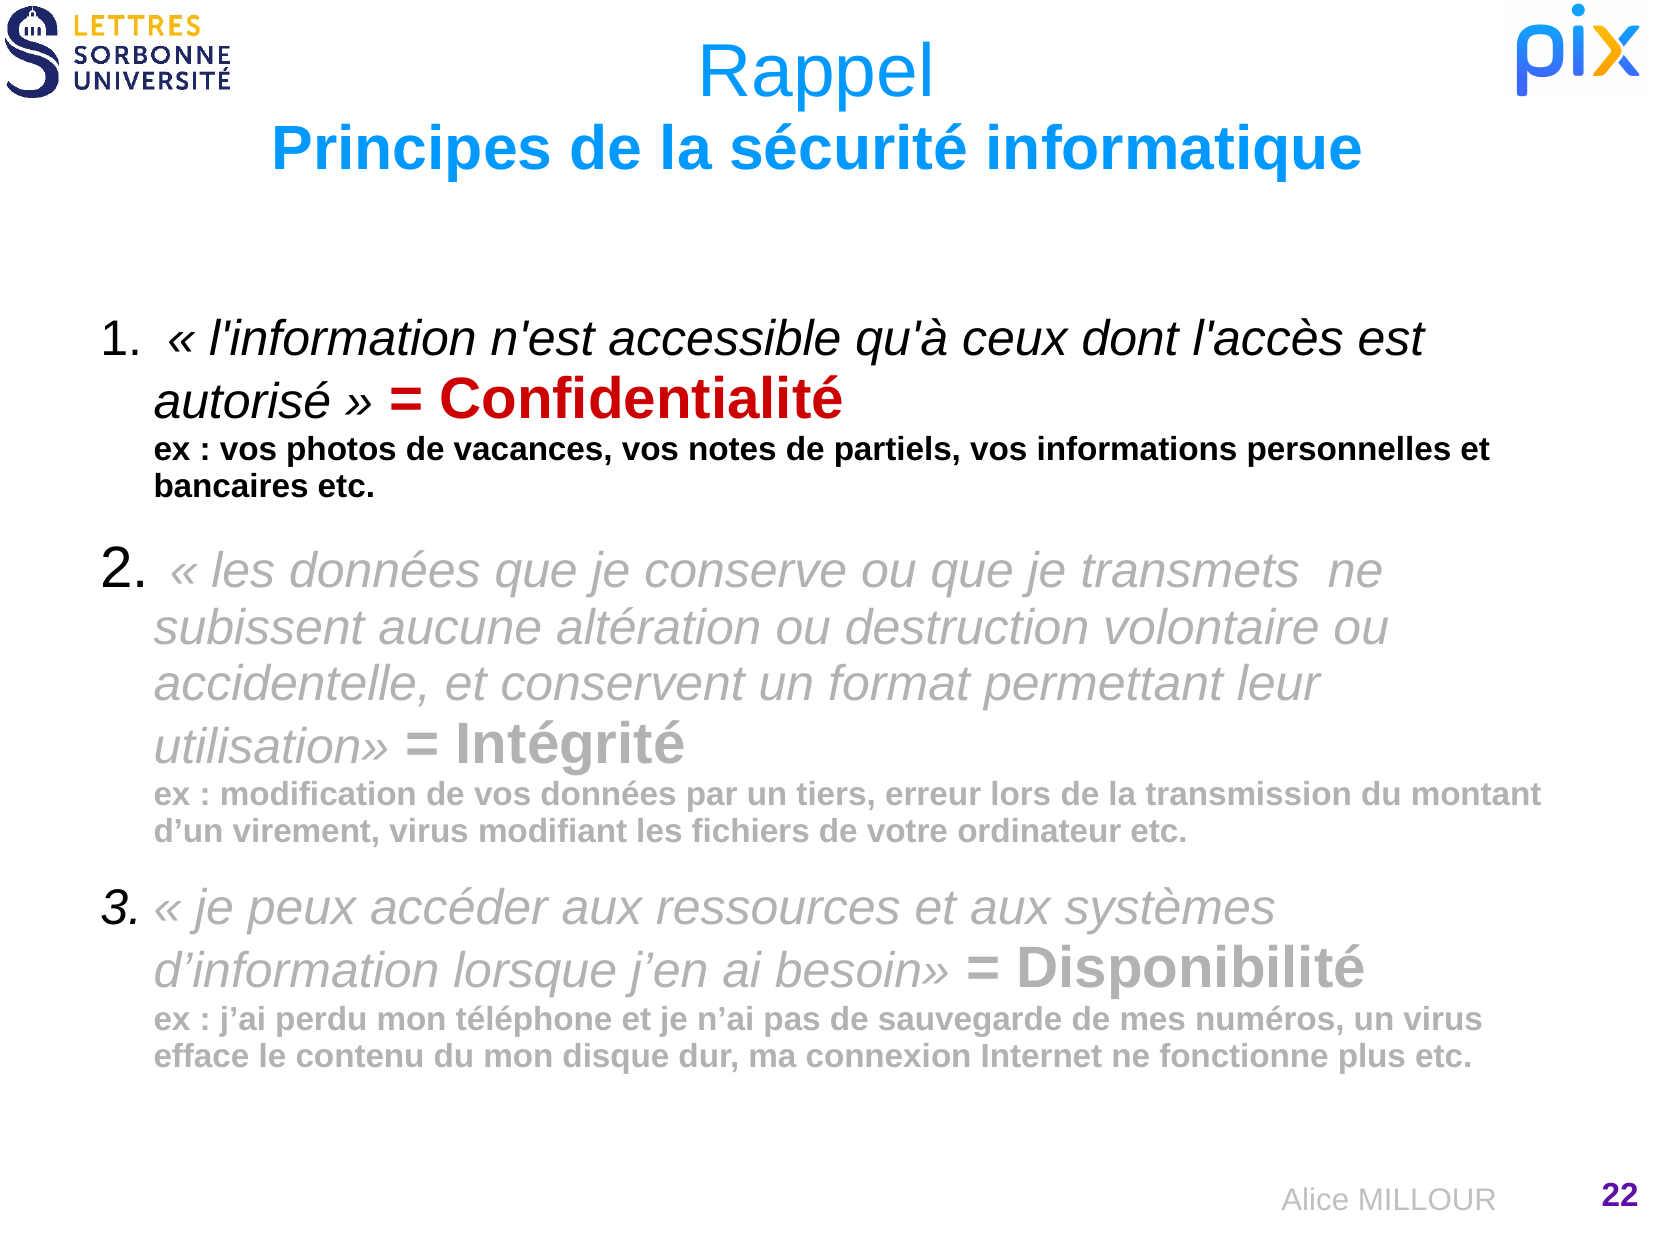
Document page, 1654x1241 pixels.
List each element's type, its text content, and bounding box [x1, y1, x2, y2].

title Rappel Principes de la sécurité informatique [82, 2, 1571, 210]
picture [1571, 2, 1648, 98]
list « l'information n'est accessible qu'à ceux dont l'accès est autorisé » = Confidentialité ex : vos photos de vacances, vos notes de partiels, vos informations personnelles et bancaires etc. « les données que je conserve ou que je transmets ne subissent aucune altération ou destruction volontaire ou accidentelle, et conservent un format permettant leur utilisation» = Intégrité ex : modification de vos données par un tiers, erreur lors de la transmission du montant d’un virement, virus modifiant les fichiers de votre ordinateur etc. « je peux accéder aux ressources et aux systèmes d’information lorsque j’en ai besoin» = Disponibilité ex : j’ai perdu mon téléphone et je n’ai pas de sauvegarde de mes numéros, un virus efface le contenu du mon disque dur, ma connexion Internet ne fonctionne plus etc. [82, 310, 1571, 1030]
text_box [989, 439, 1019, 511]
picture [5, 6, 82, 98]
